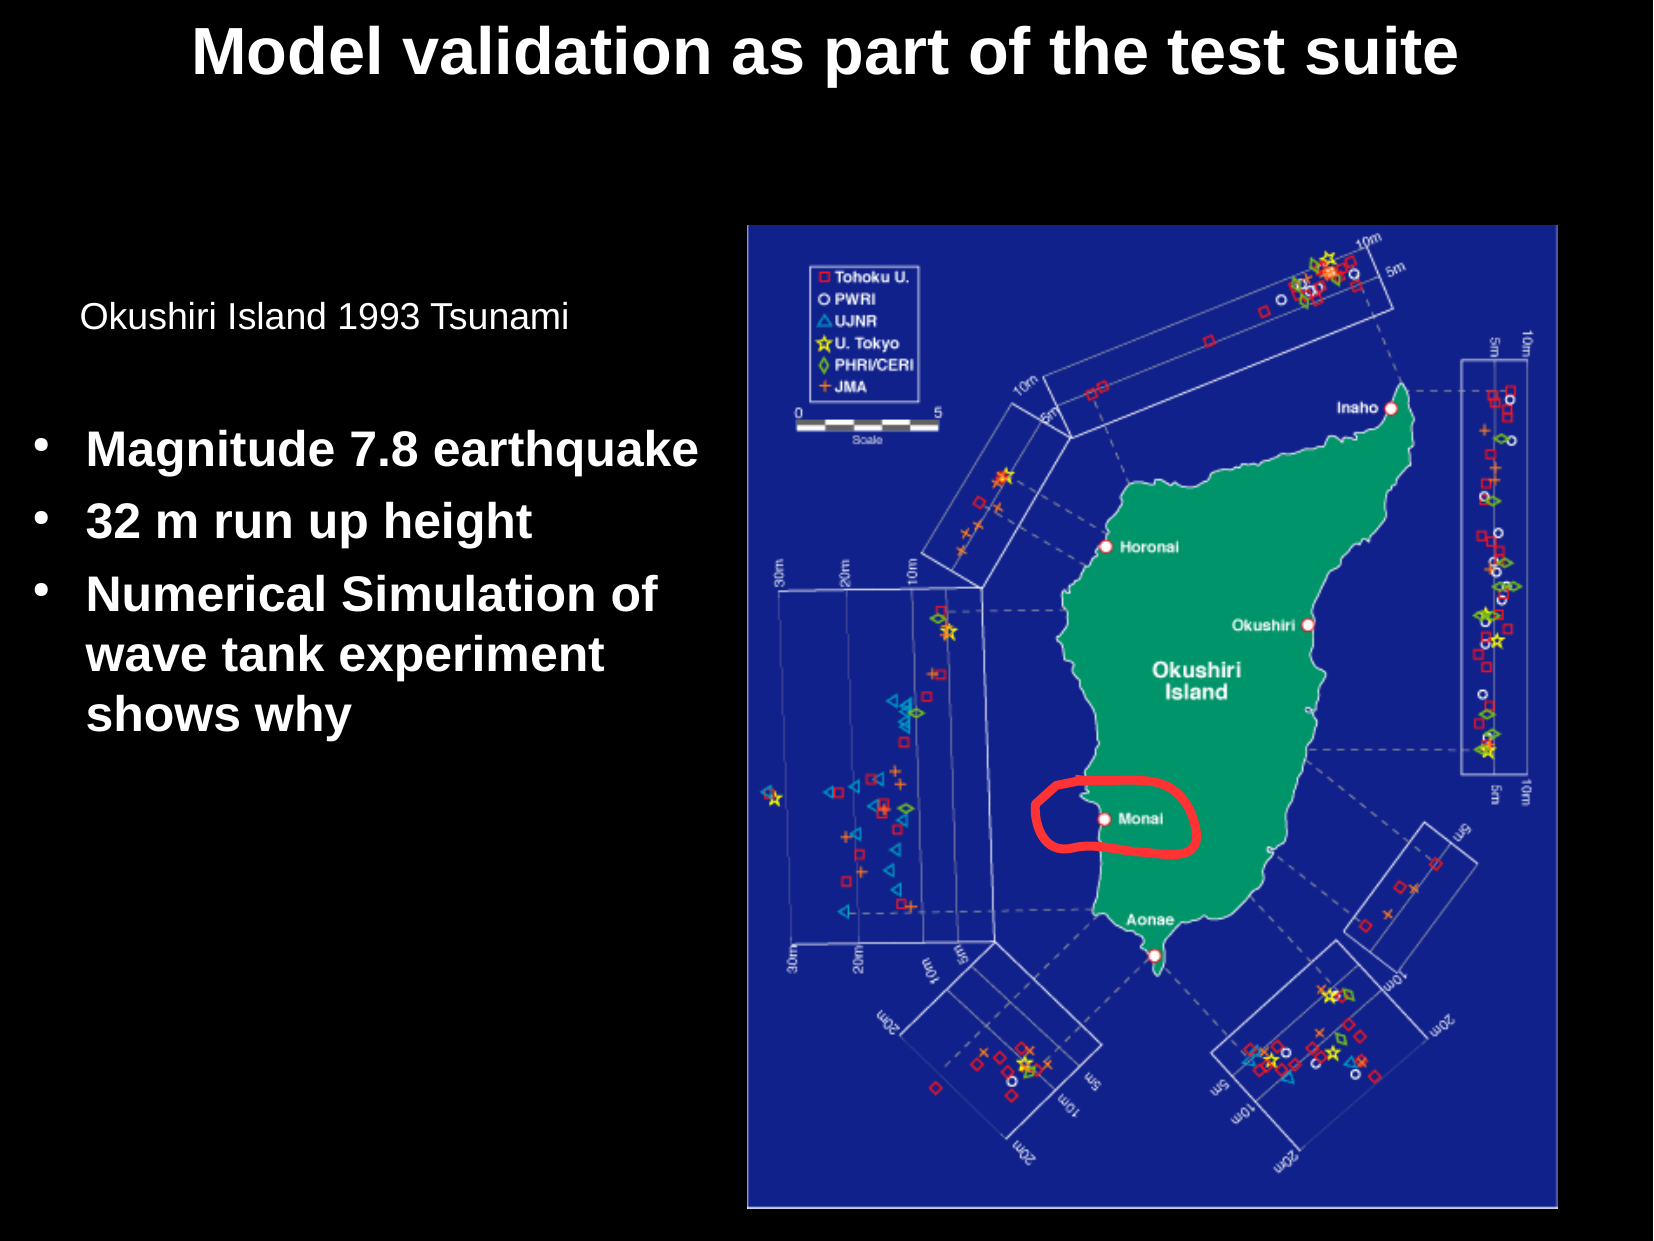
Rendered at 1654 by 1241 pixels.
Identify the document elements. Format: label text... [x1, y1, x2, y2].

picture [747, 225, 1558, 1209]
list Magnitude 7.8 earthquake 32 m run up height Numerical Simulation of wave tank experiment shows why [0, 408, 777, 964]
title Okushiri Island 1993 Tsunami [0, 211, 636, 408]
text_box Model validation as part of the test suite [0, 0, 1653, 96]
